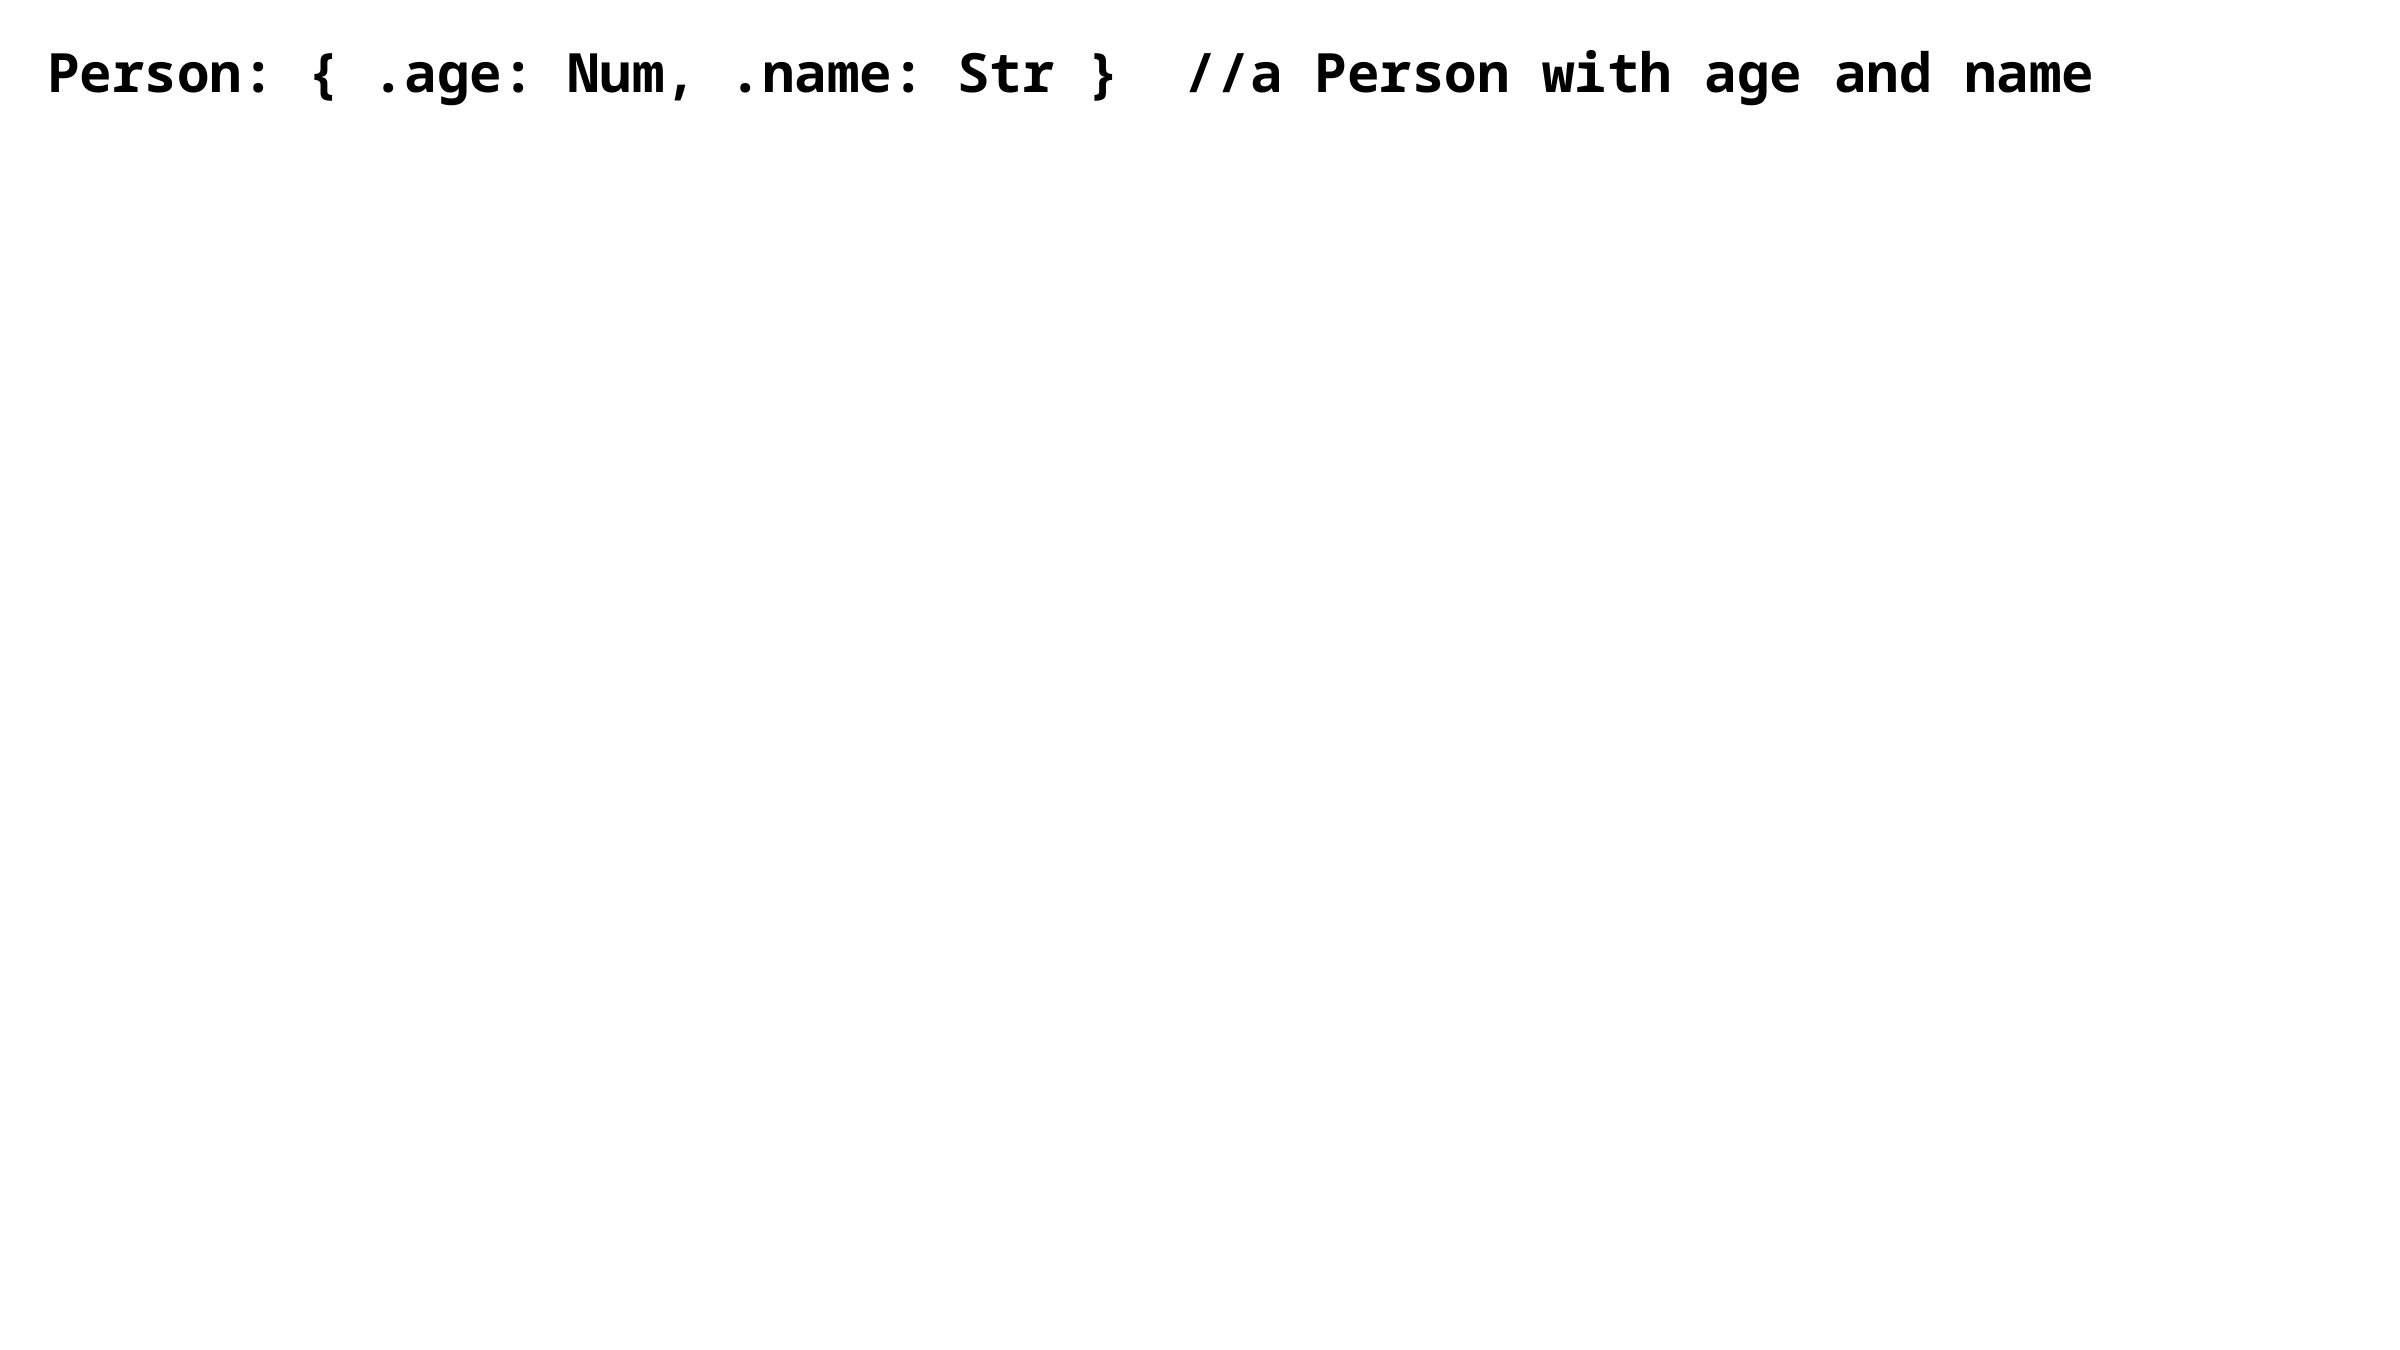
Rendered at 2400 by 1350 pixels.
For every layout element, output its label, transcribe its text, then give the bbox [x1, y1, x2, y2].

text_box Person: { .age: Num, .name: Str } //a Person with age and name [32, 27, 2358, 1321]
